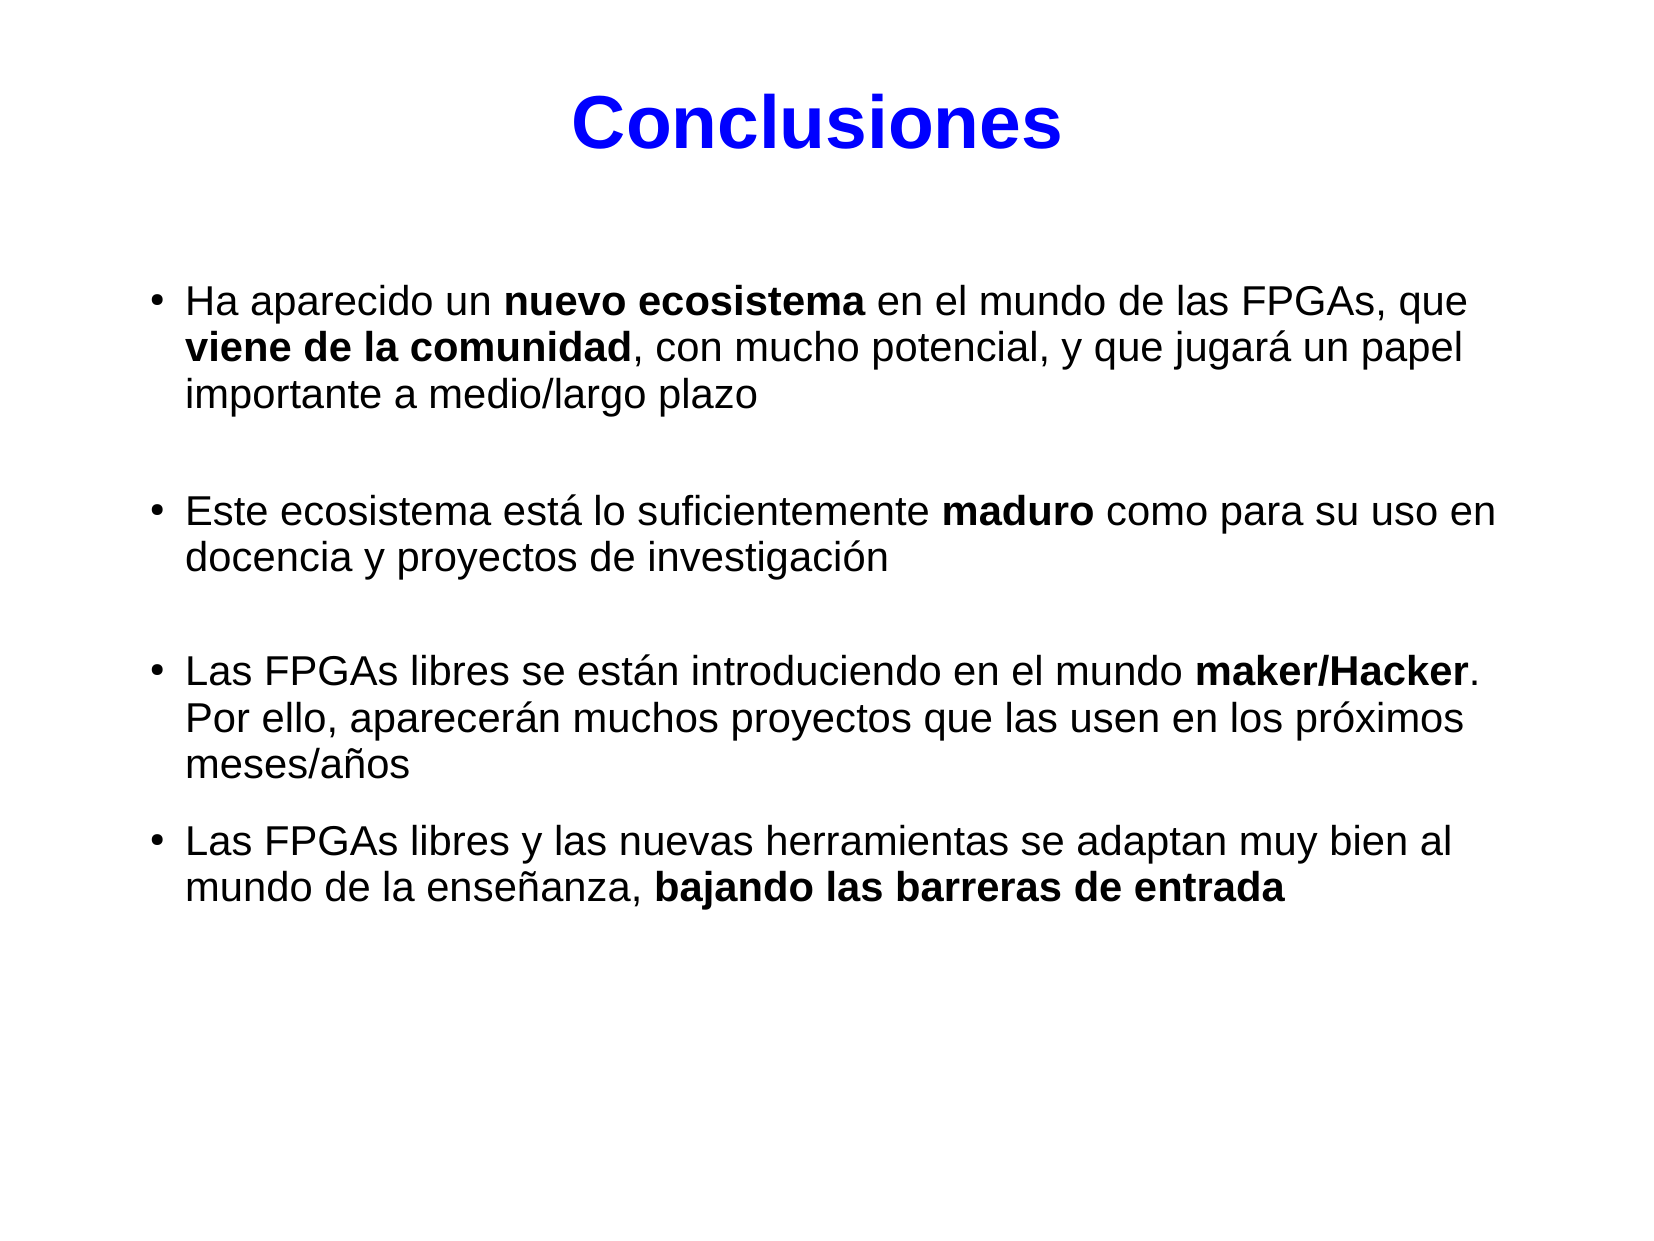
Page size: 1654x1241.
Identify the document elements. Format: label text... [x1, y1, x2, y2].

text_box Ha aparecido un nuevo ecosistema en el mundo de las FPGAs, que viene de la comunidad, con mucho potencial, y que jugará un papel importante a medio/largo plazo [135, 270, 1516, 425]
text_box Este ecosistema está lo suficientemente maduro como para su uso en docencia y proyectos de investigación [135, 480, 1516, 635]
text_box Conclusiones [90, 73, 1546, 211]
text_box Las FPGAs libres y las nuevas herramientas se adaptan muy bien al mundo de la enseñanza, bajando las barreras de entrada [135, 810, 1516, 935]
text_box Las FPGAs libres se están introduciendo en el mundo maker/Hacker. Por ello, aparecerán muchos proyectos que las usen en los próximos meses/años [135, 640, 1516, 796]
